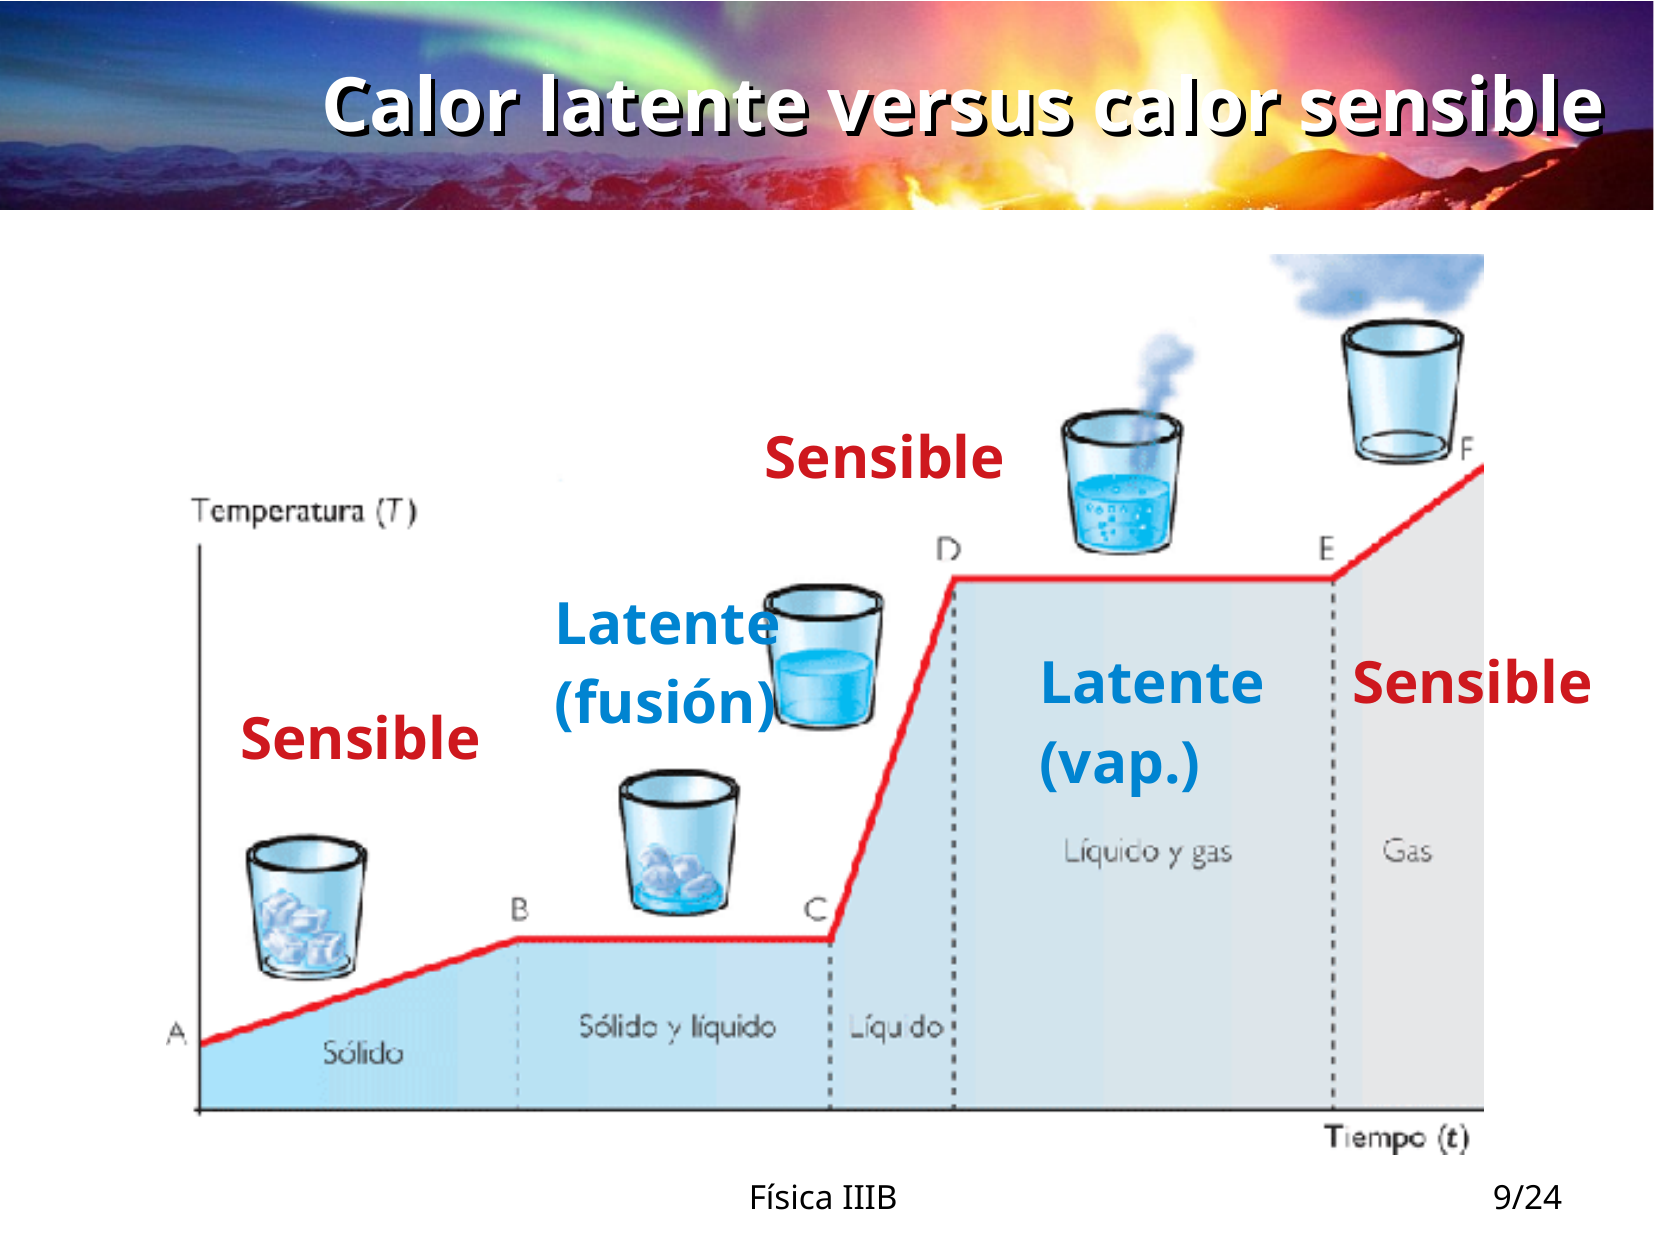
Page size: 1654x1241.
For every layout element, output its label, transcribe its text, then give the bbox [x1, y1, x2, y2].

title Calor latente versus calor sensible [45, 15, 1606, 191]
text_box Sensible [750, 409, 993, 496]
text_box Latente (vap.) [1024, 634, 1257, 791]
text_box Sensible [225, 690, 469, 776]
picture [0, 1, 1654, 210]
text_box Latente (fusión) [540, 574, 773, 732]
text_box Sensible [1337, 634, 1581, 721]
picture [166, 254, 1484, 1156]
